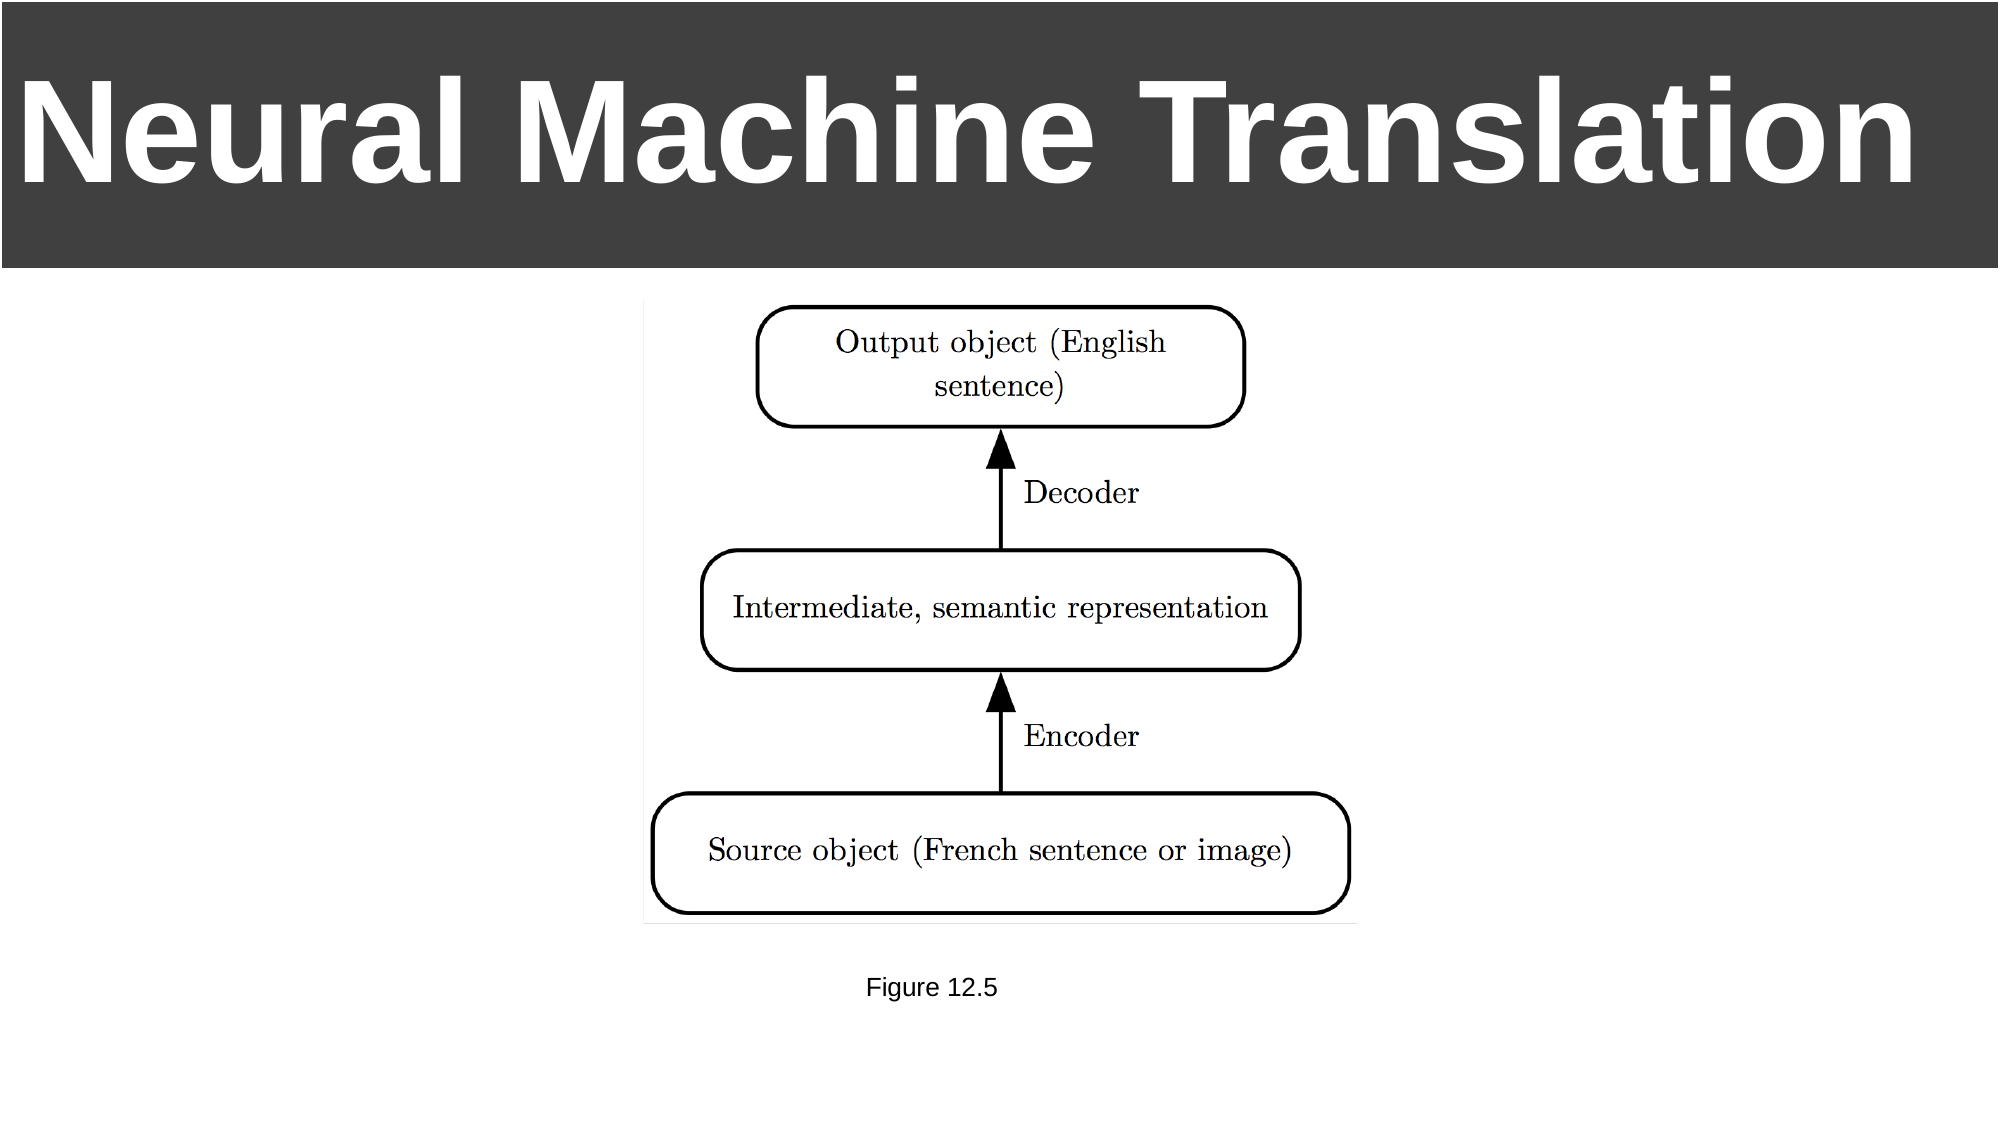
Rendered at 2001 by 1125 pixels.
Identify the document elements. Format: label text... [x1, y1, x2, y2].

title Neural Machine Translation [0, 0, 2000, 271]
picture [622, 283, 1378, 945]
text_box Figure 12.5 [860, 964, 992, 1009]
